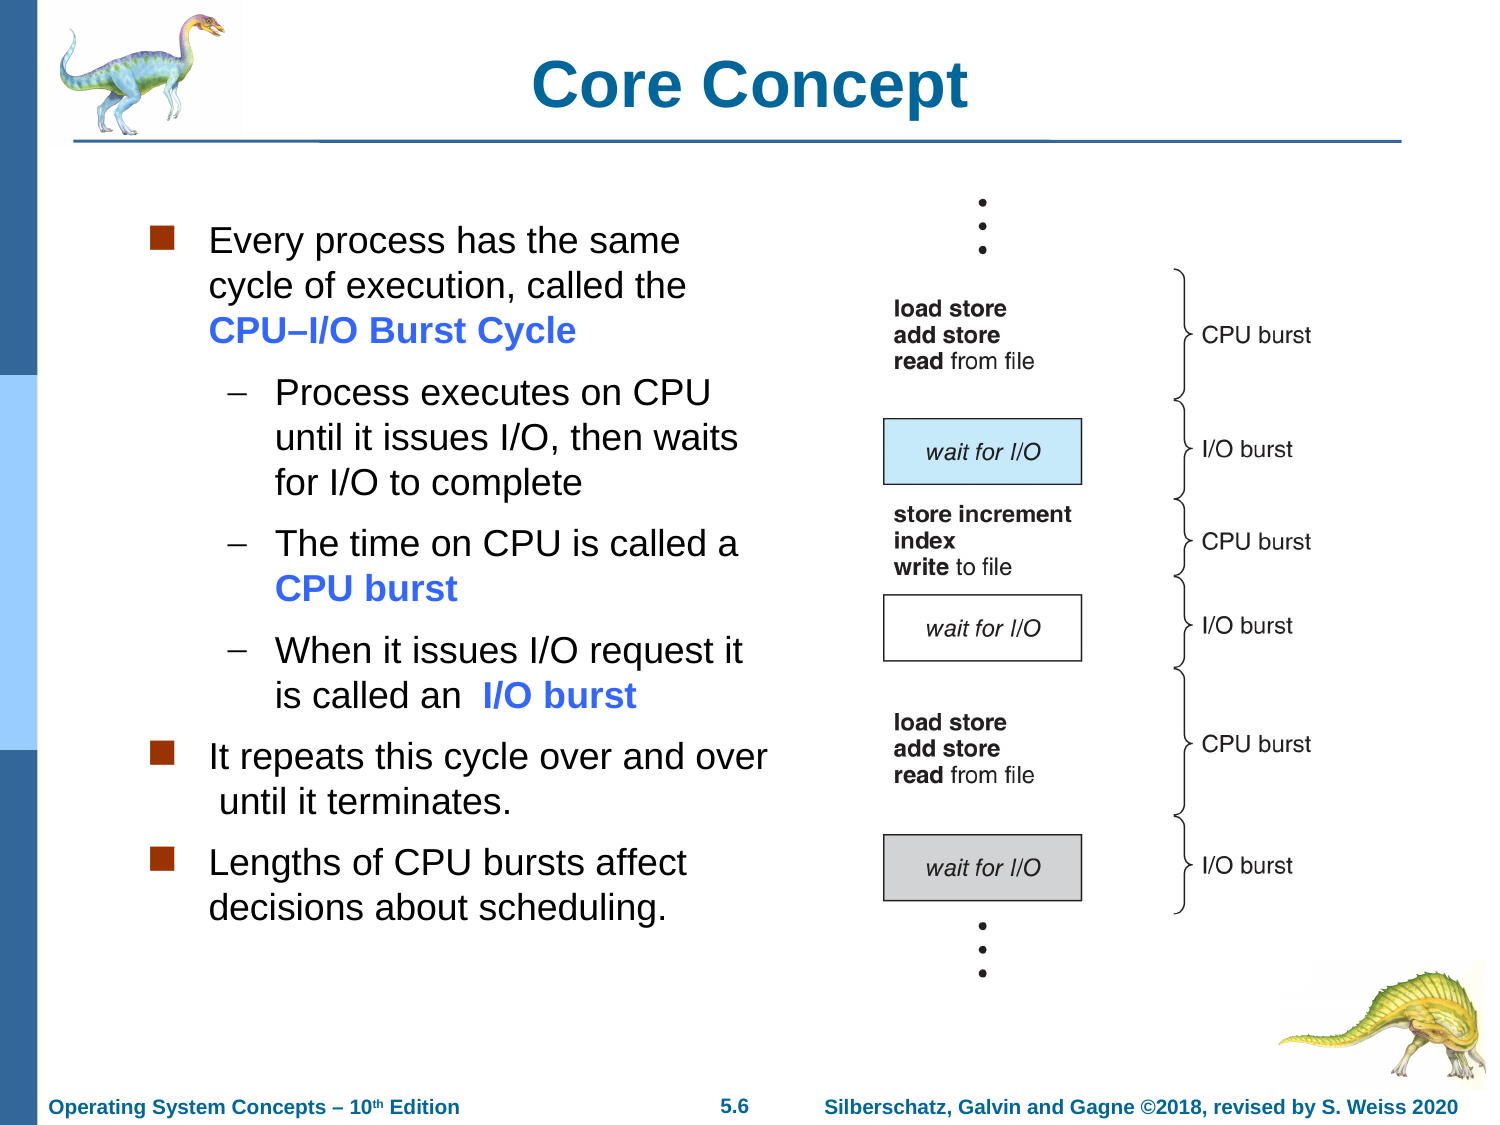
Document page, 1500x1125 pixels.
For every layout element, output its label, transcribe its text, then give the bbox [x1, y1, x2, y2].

picture [883, 191, 1486, 1090]
picture [46, 0, 243, 149]
picture [1141, 1099, 1149, 1104]
text_box Every process has the same cycle of execution, called the CPU–I/O Burst Cycle Process executes on CPU until it issues I/O, then waits for I/O to complete The time on CPU is called a CPU burst When it issues I/O request it is called an I/O burst It repeats this cycle over and over until it terminates. Lengths of CPU bursts affect decisions about scheduling. [137, 209, 791, 1039]
text_box Core Concept [75, 33, 1426, 129]
